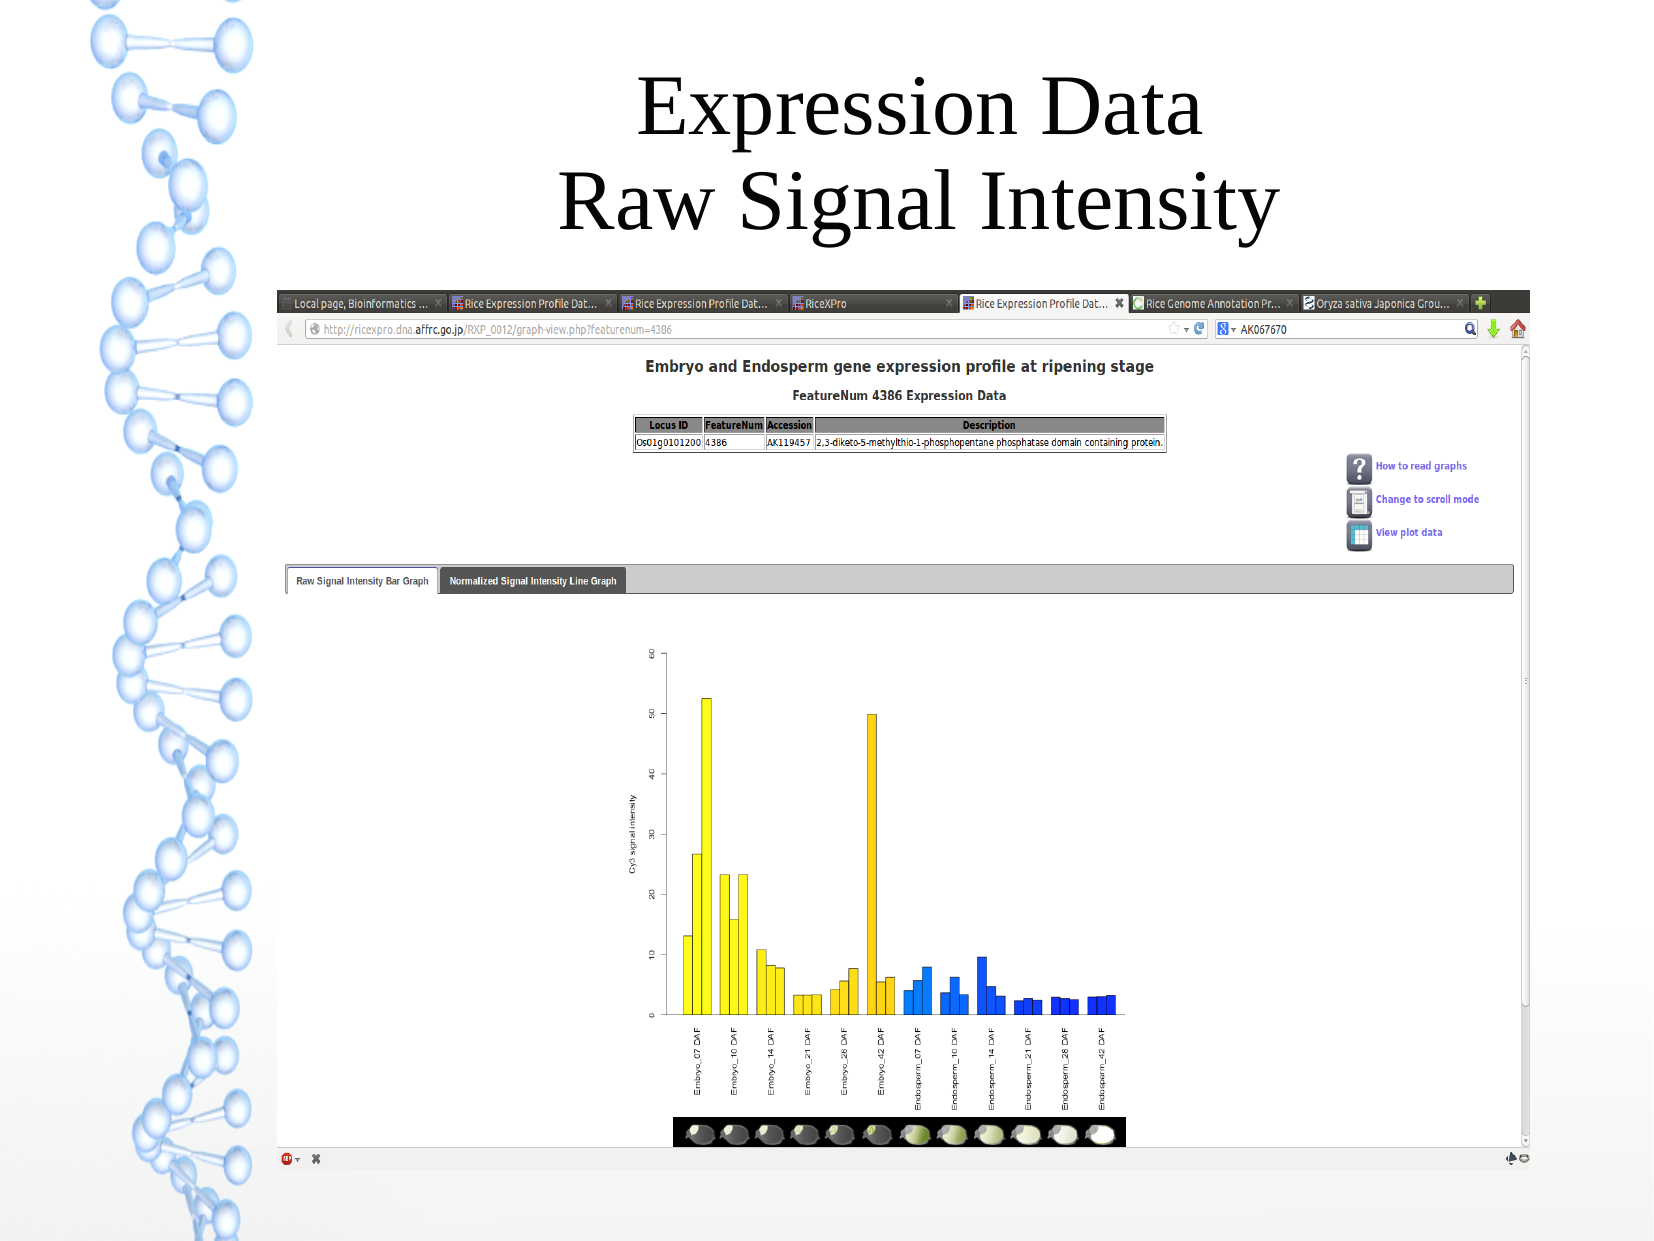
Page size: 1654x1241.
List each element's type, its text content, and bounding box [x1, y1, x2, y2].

picture [0, 0, 1654, 1241]
title Expression Data Raw Signal Intensity [269, 49, 1571, 257]
